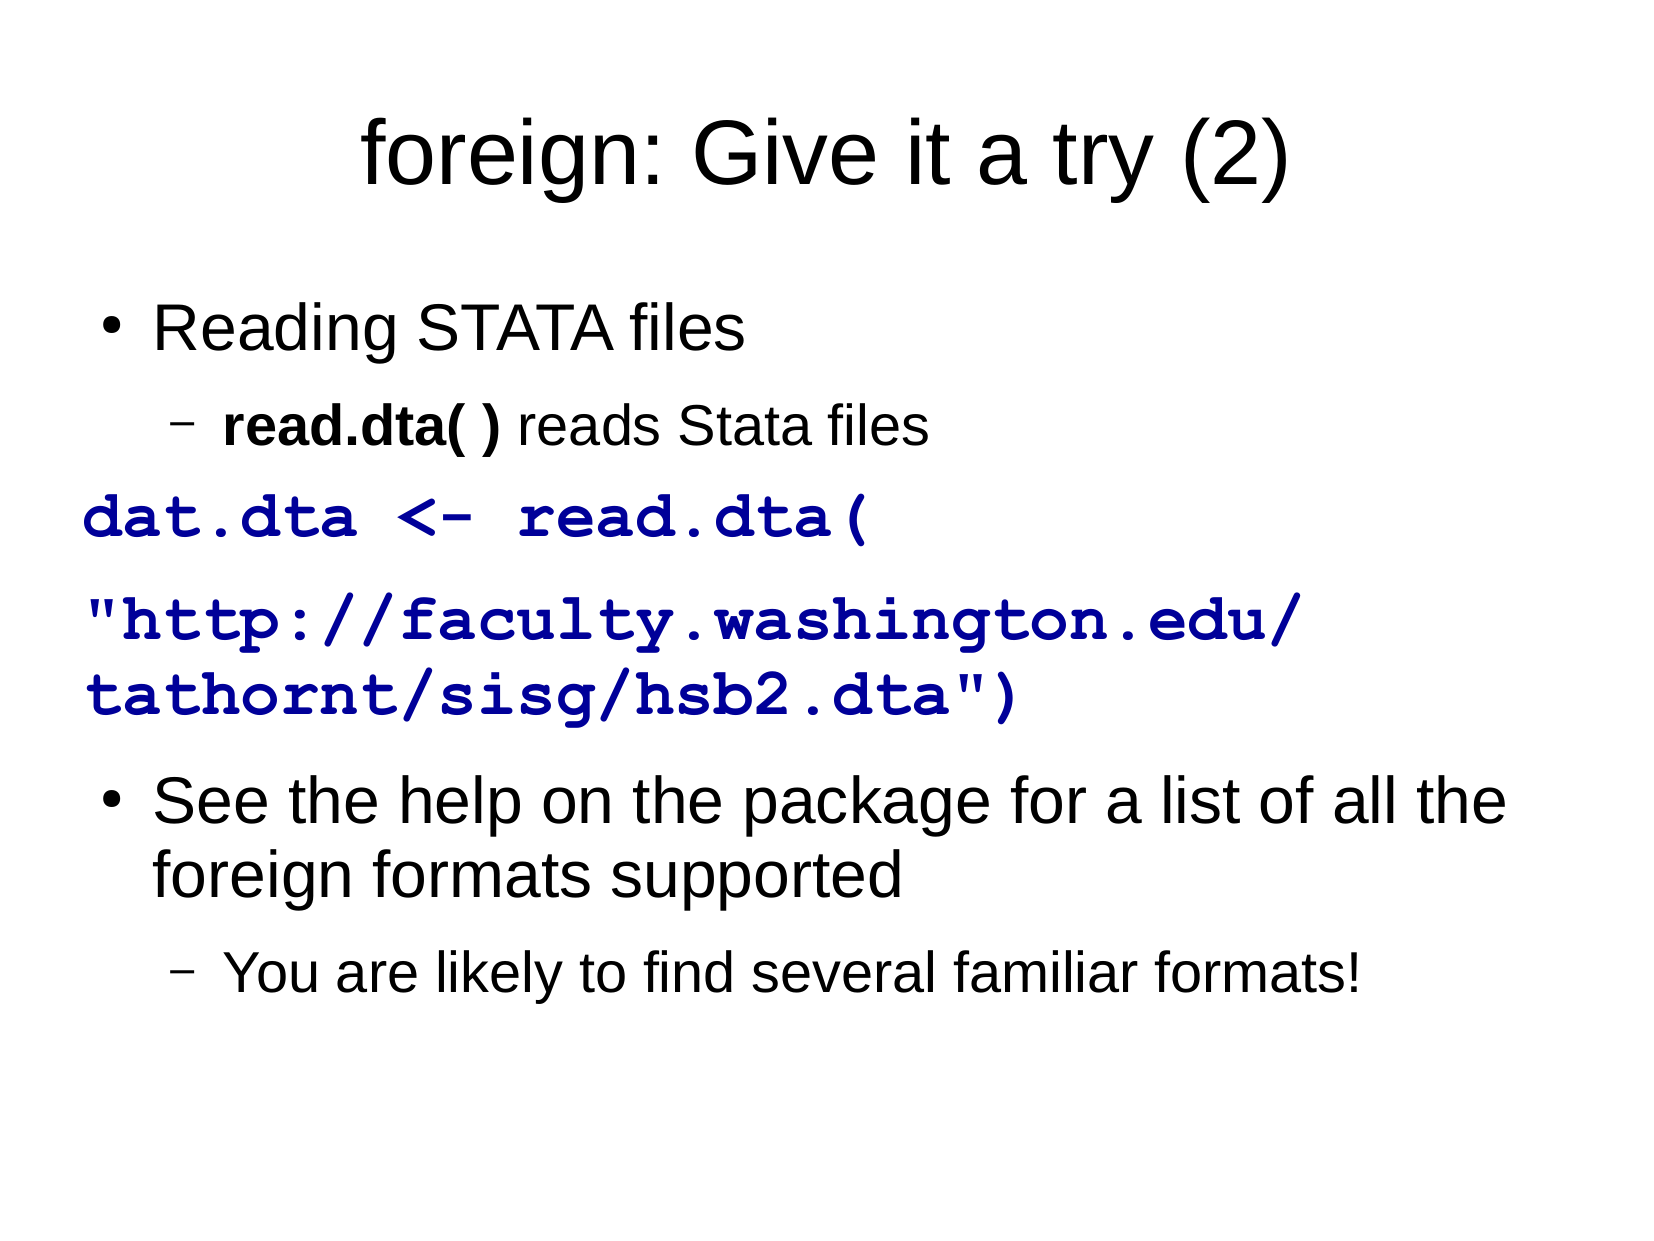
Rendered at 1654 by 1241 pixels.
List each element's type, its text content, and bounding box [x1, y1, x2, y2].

title foreign: Give it a try (2) [82, 49, 1571, 257]
list Reading STATA files read.dta( ) reads Stata files dat.dta <- read.dta( "http://faculty.washington.edu/tathornt/sisg/hsb2.dta") See the help on the package for a list of all the foreign formats supported You are likely to find several familiar formats! [82, 290, 1571, 1010]
